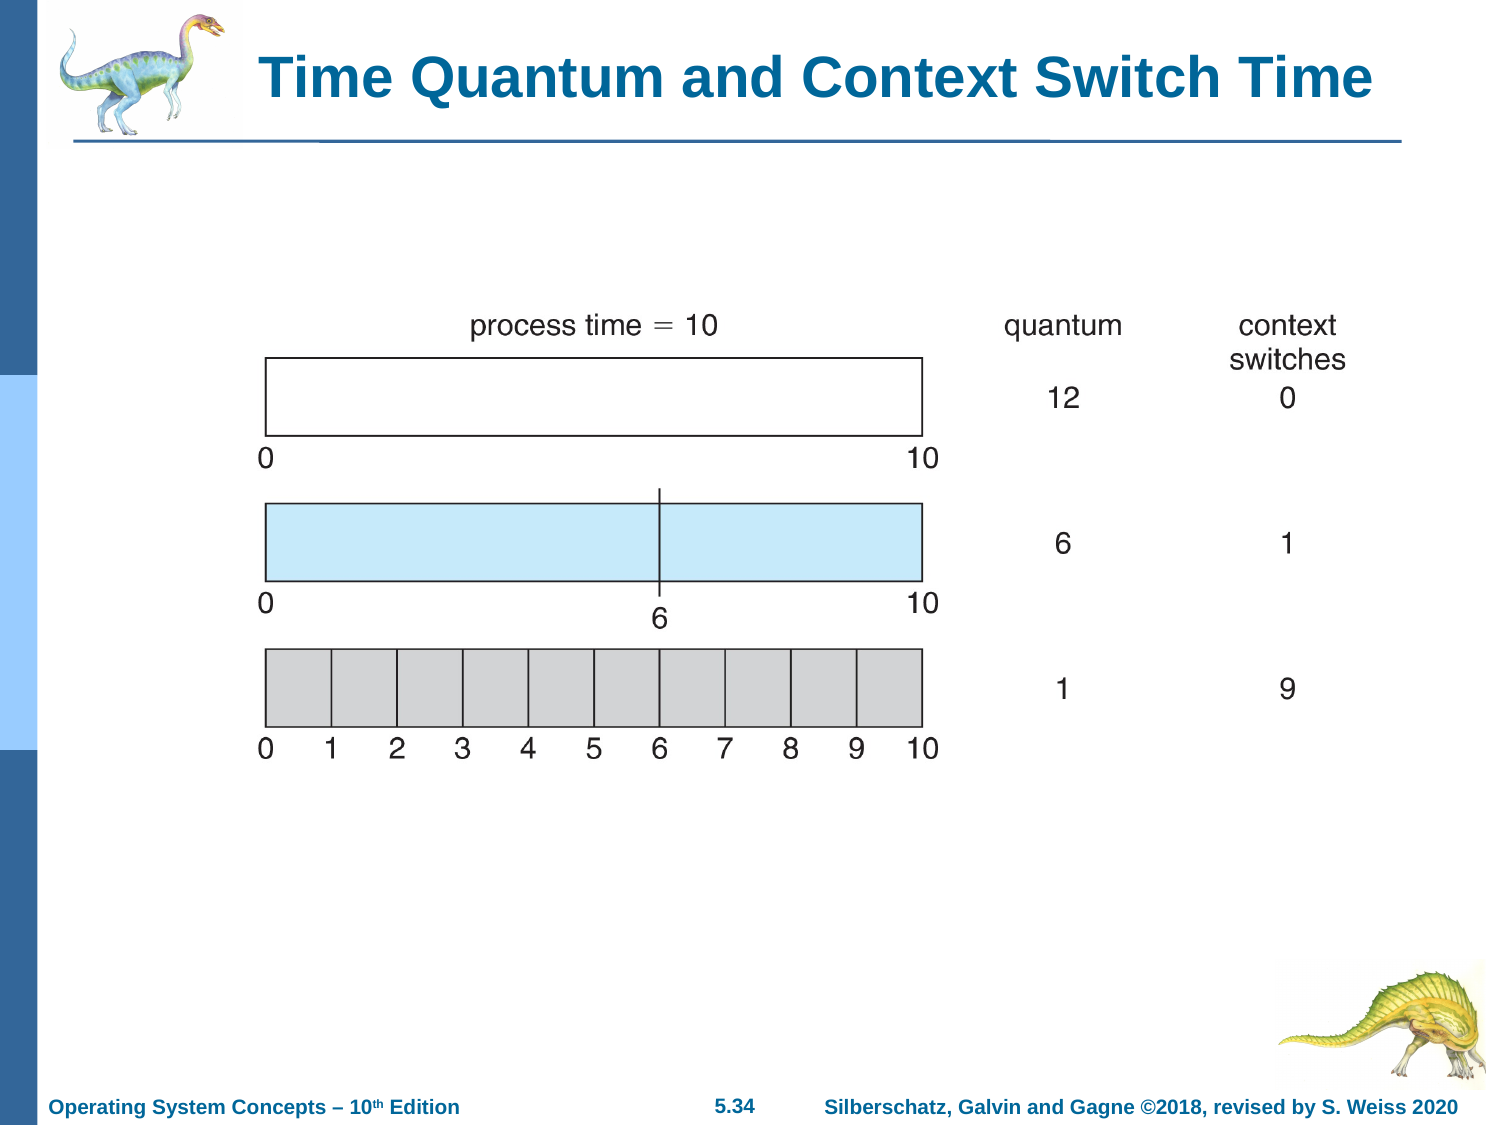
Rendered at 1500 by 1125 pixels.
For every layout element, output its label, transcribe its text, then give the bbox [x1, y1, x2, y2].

picture [1141, 1099, 1149, 1104]
picture [257, 310, 1346, 765]
text_box Time Quantum and Context Switch Time [174, 29, 1459, 117]
picture [46, 0, 243, 149]
picture [1275, 959, 1486, 1090]
